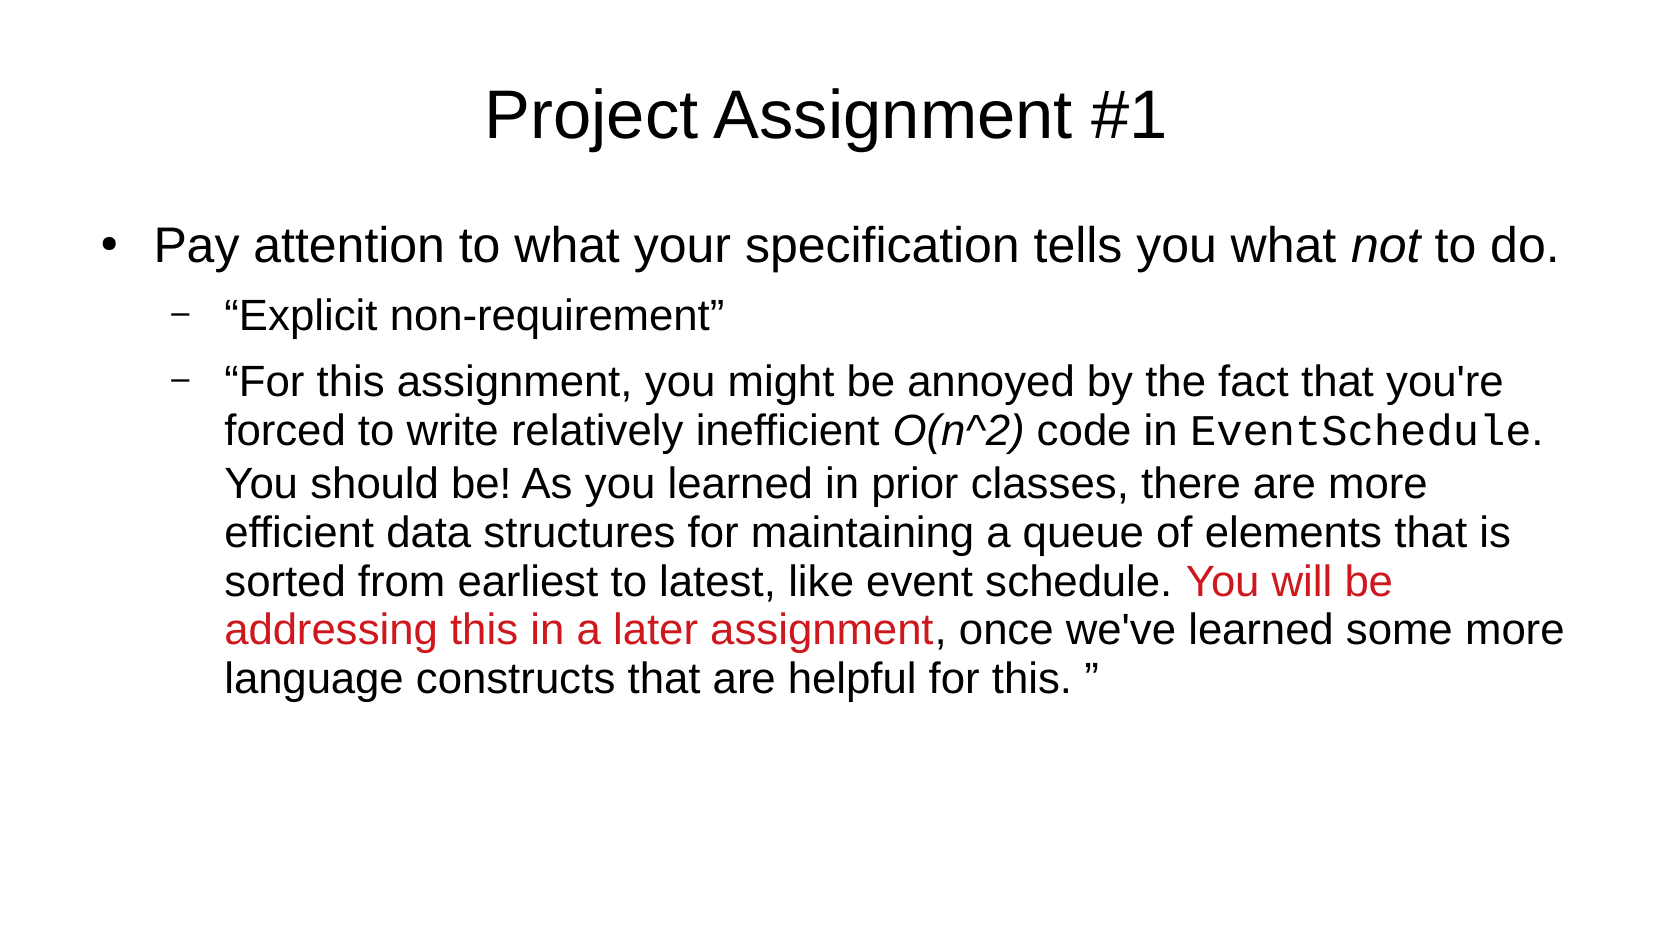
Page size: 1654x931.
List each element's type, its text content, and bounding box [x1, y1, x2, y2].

title Project Assignment #1 [82, 37, 1571, 193]
list Pay attention to what your specification tells you what not to do. “Explicit non-requirement” “For this assignment, you might be annoyed by the fact that you're forced to write relatively inefficient O(n^2) code in EventSchedule. You should be! As you learned in prior classes, there are more efficient data structures for maintaining a queue of elements that is sorted from earliest to latest, like event schedule. You will be addressing this in a later assignment, once we've learned some more language constructs that are helpful for this. ” [82, 217, 1571, 758]
